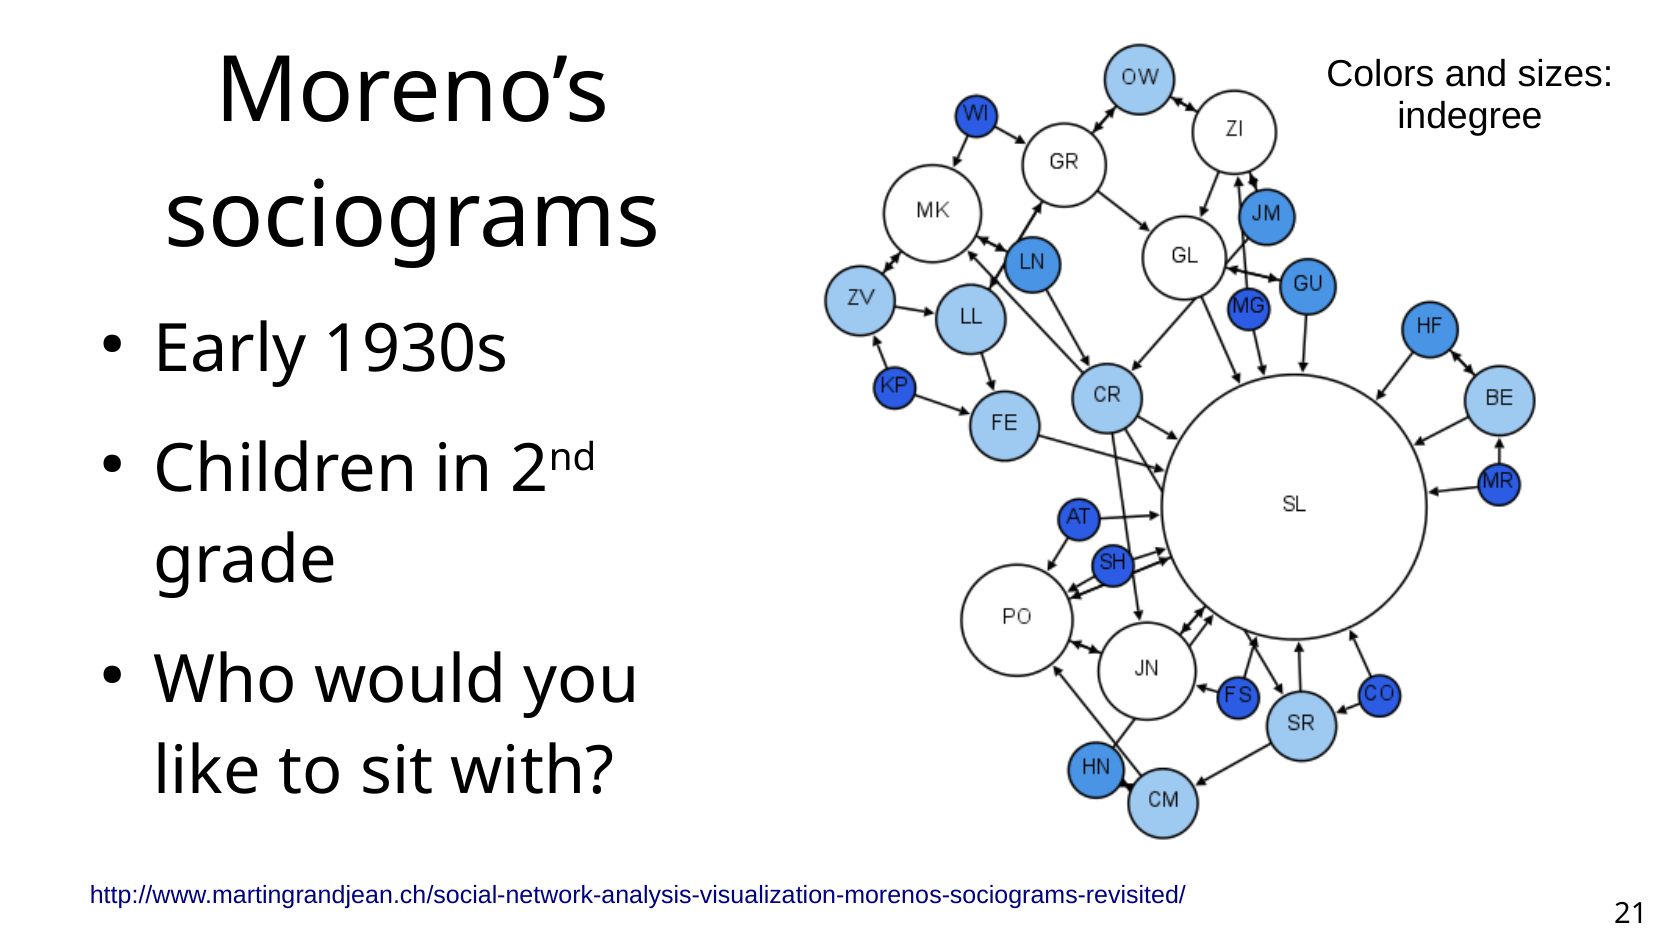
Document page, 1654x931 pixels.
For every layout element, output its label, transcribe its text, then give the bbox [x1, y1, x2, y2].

list Early 1930s Children in 2nd grade Who would you like to sit with? [82, 300, 751, 841]
text_box http://www.martingrandjean.ch/social-network-analysis-visualization-morenos-sociograms-revisited/ [75, 873, 1381, 924]
title Moreno’s sociograms [41, 37, 768, 261]
picture [768, 33, 1543, 854]
text_box Colors and sizes: indegree [1305, 45, 1636, 237]
